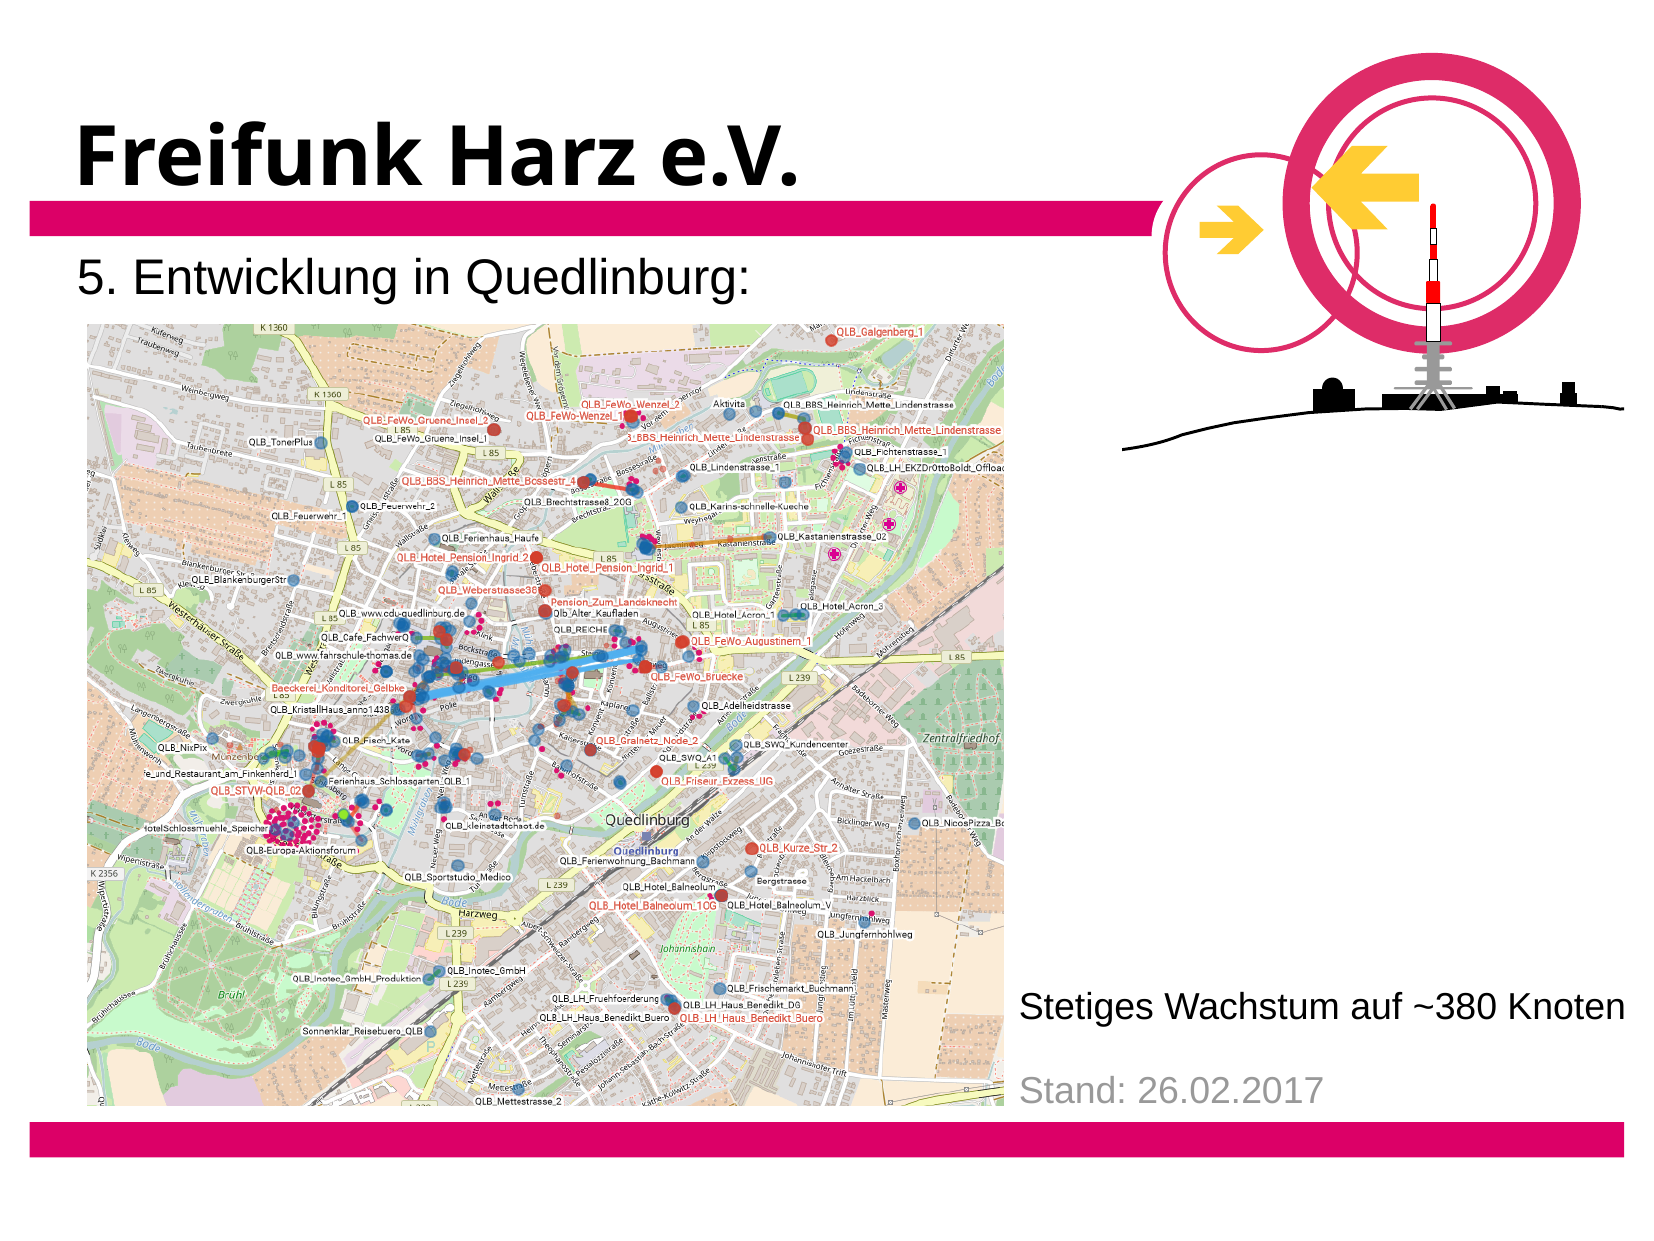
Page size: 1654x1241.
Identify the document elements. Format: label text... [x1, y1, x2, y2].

text_box Stetiges Wachstum auf ~380 Knoten Stand: 26.02.2017 [1003, 978, 1654, 1205]
picture [87, 324, 1004, 1106]
subtitle 5. Entwicklung in Quedlinburg: [76, 218, 1004, 337]
